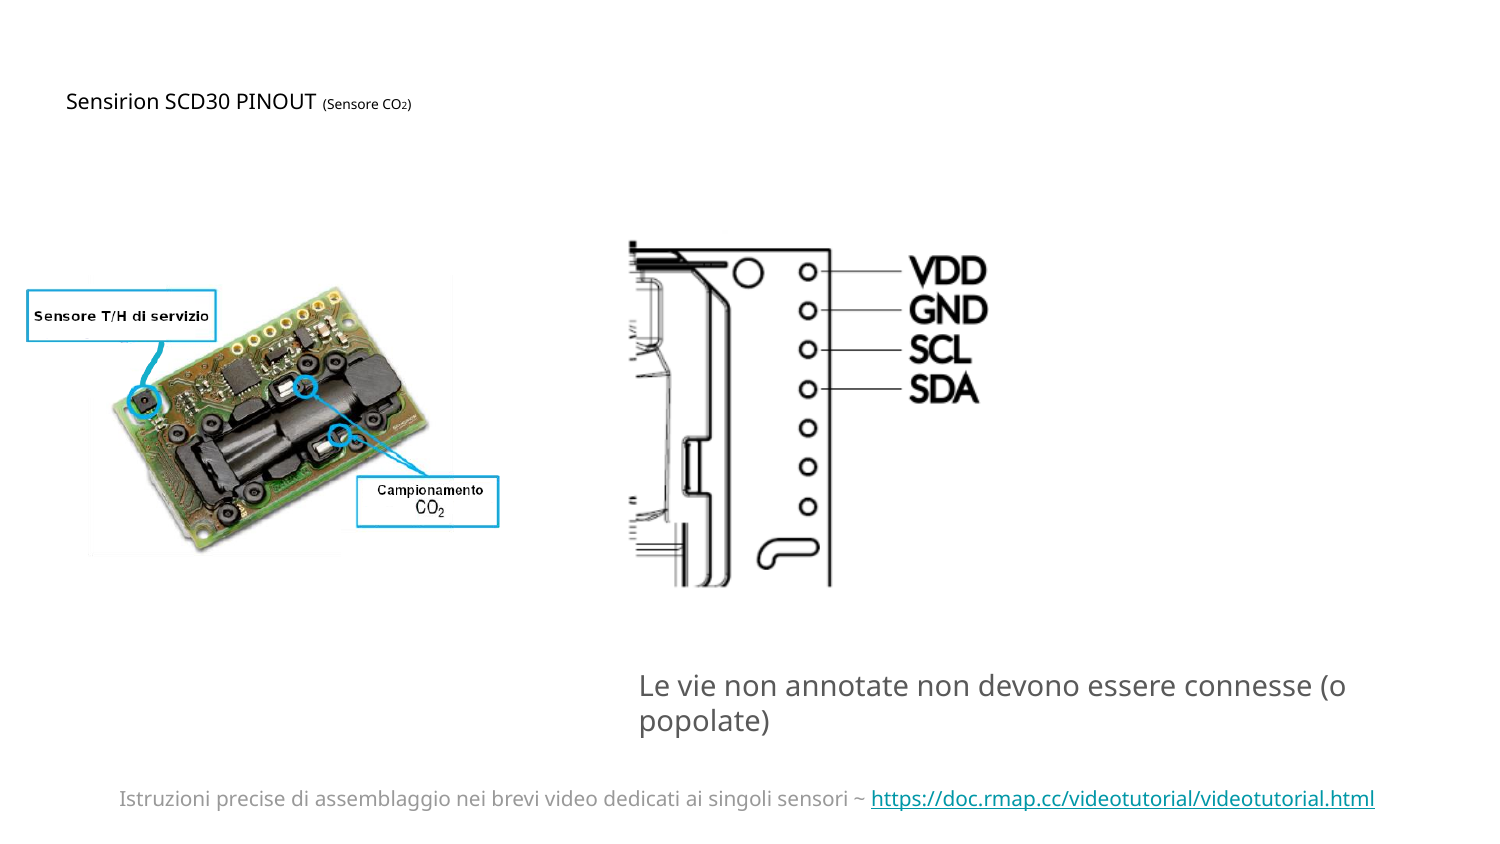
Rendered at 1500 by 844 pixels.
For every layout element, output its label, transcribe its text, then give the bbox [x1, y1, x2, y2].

title Sensirion SCD30 PINOUT (Sensore CO2) [51, 72, 1100, 167]
text_box Le vie non annotate non devono essere connesse (o popolate) [623, 652, 1466, 753]
picture [579, 200, 1079, 667]
text_box Istruzioni precise di assemblaggio nei brevi video dedicati ai singoli sensori ~ https://doc.rmap.cc/videotutorial/videotutorial.html [0, 770, 1500, 829]
picture [18, 275, 513, 569]
